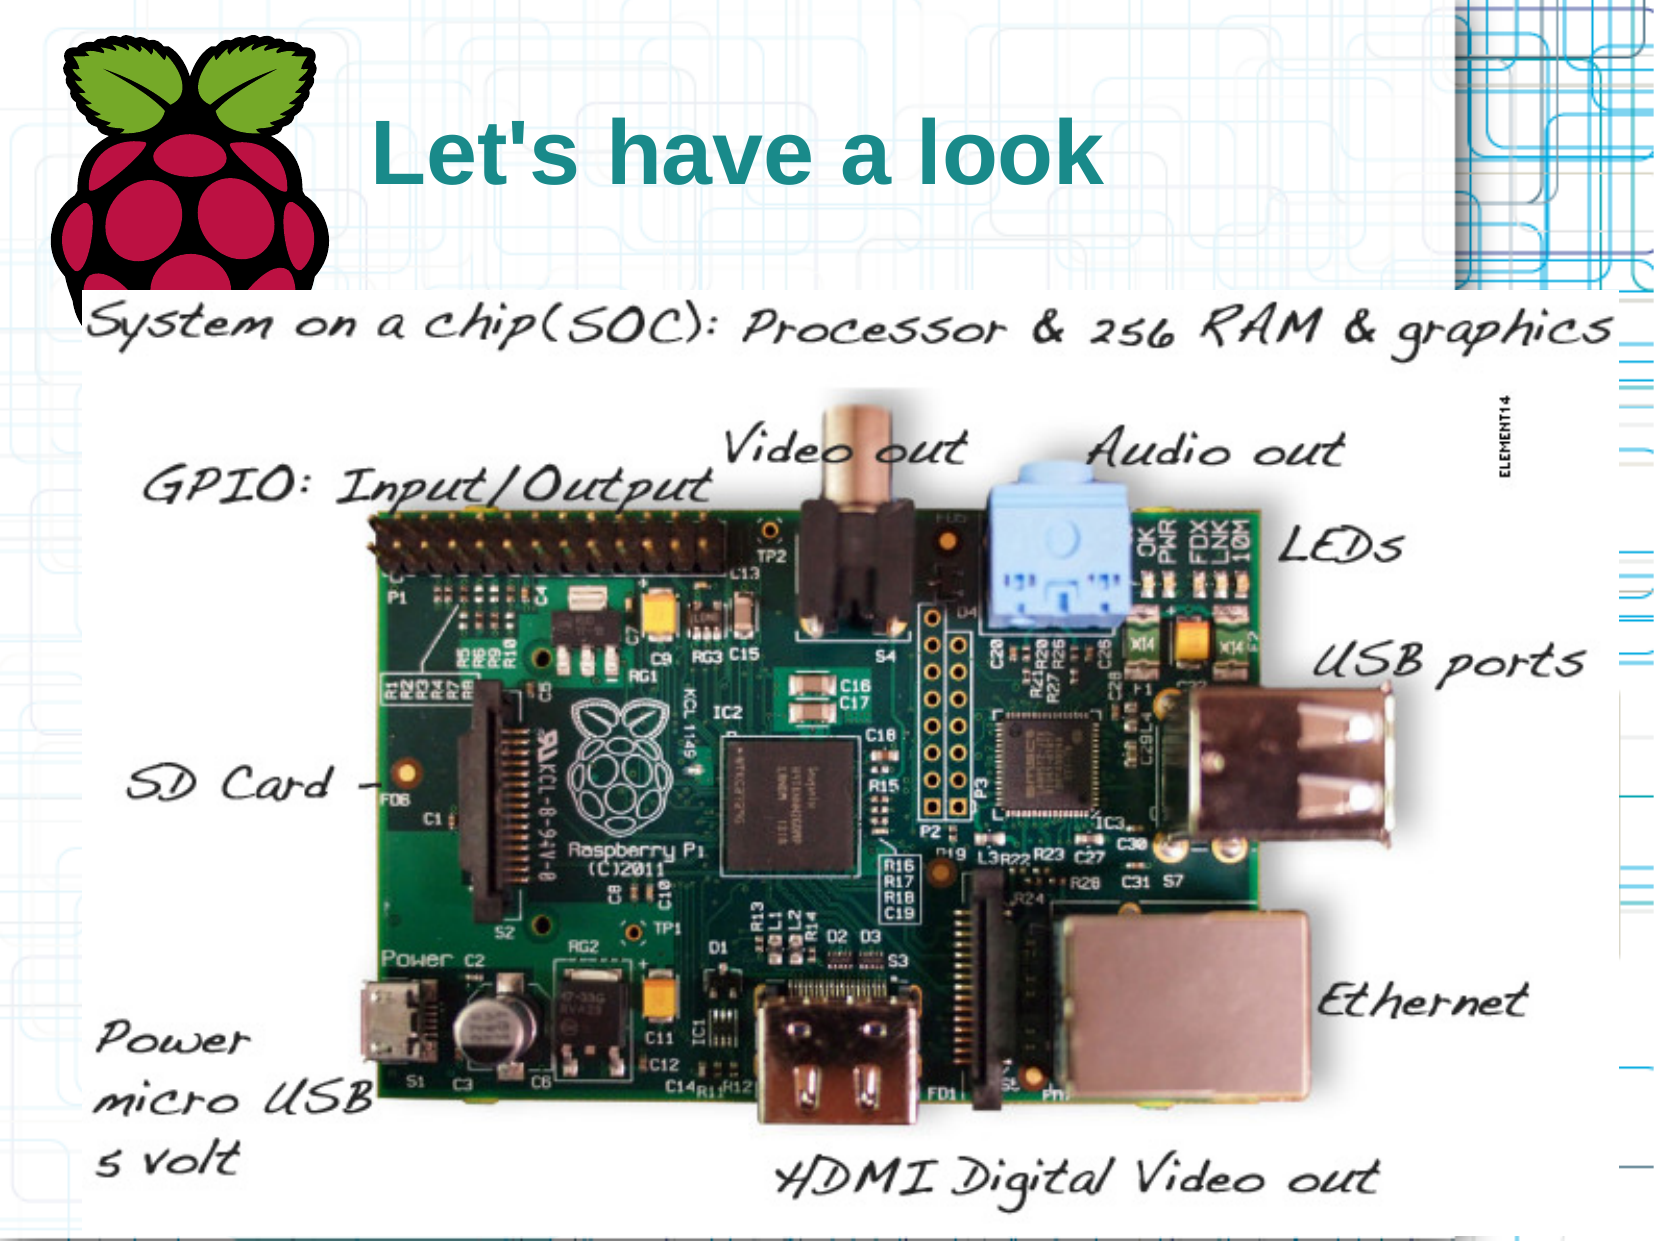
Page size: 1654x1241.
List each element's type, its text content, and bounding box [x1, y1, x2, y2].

picture [0, 0, 1654, 1241]
title Let's have a look [331, 49, 1418, 257]
